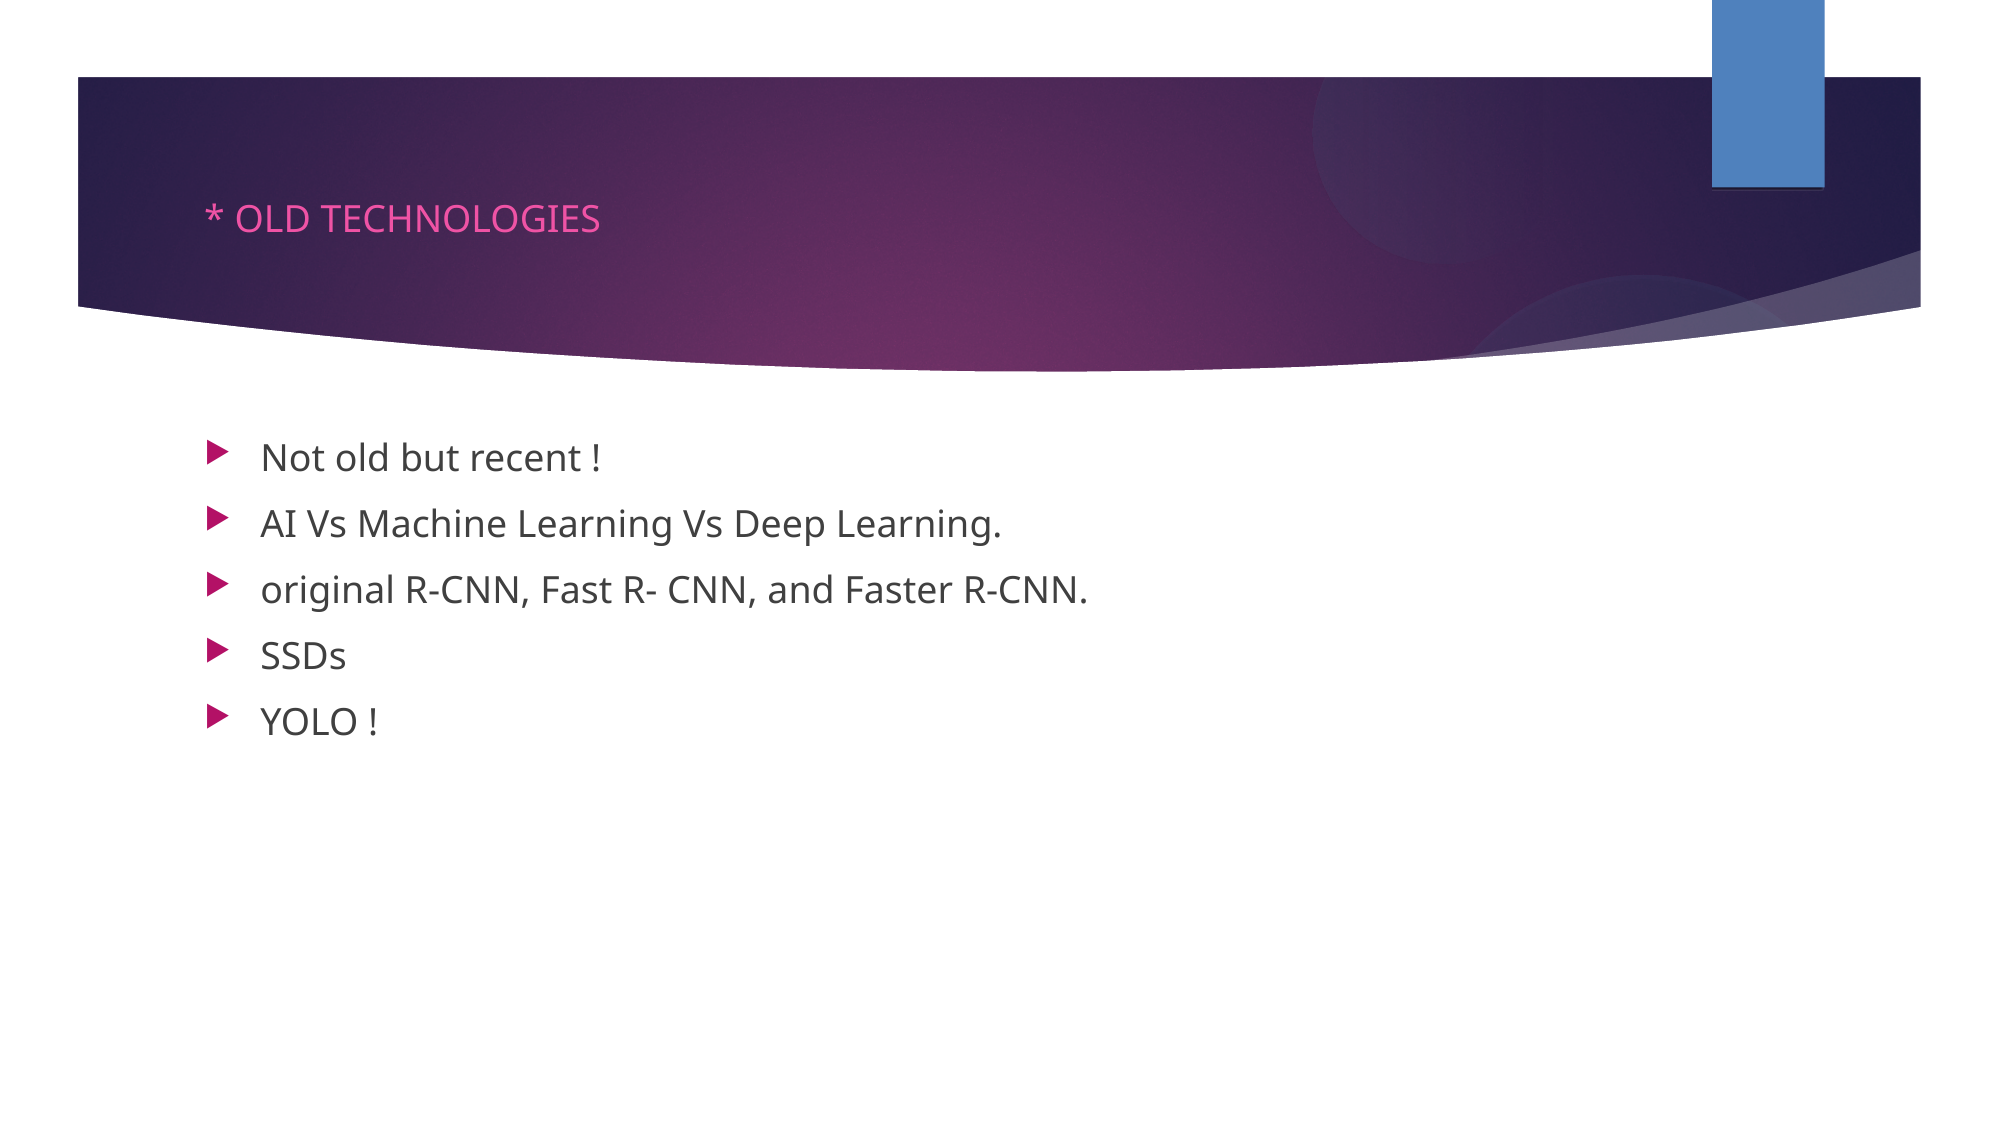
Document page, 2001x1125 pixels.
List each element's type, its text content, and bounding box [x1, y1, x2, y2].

picture [79, 78, 1920, 371]
text_box Not old but recent ! AI Vs Machine Learning Vs Deep Learning. original R-CNN, Fast R- CNN, and Faster R-CNN. SSDs YOLO ! [189, 427, 1638, 988]
text_box * Old technologies [189, 159, 1627, 276]
